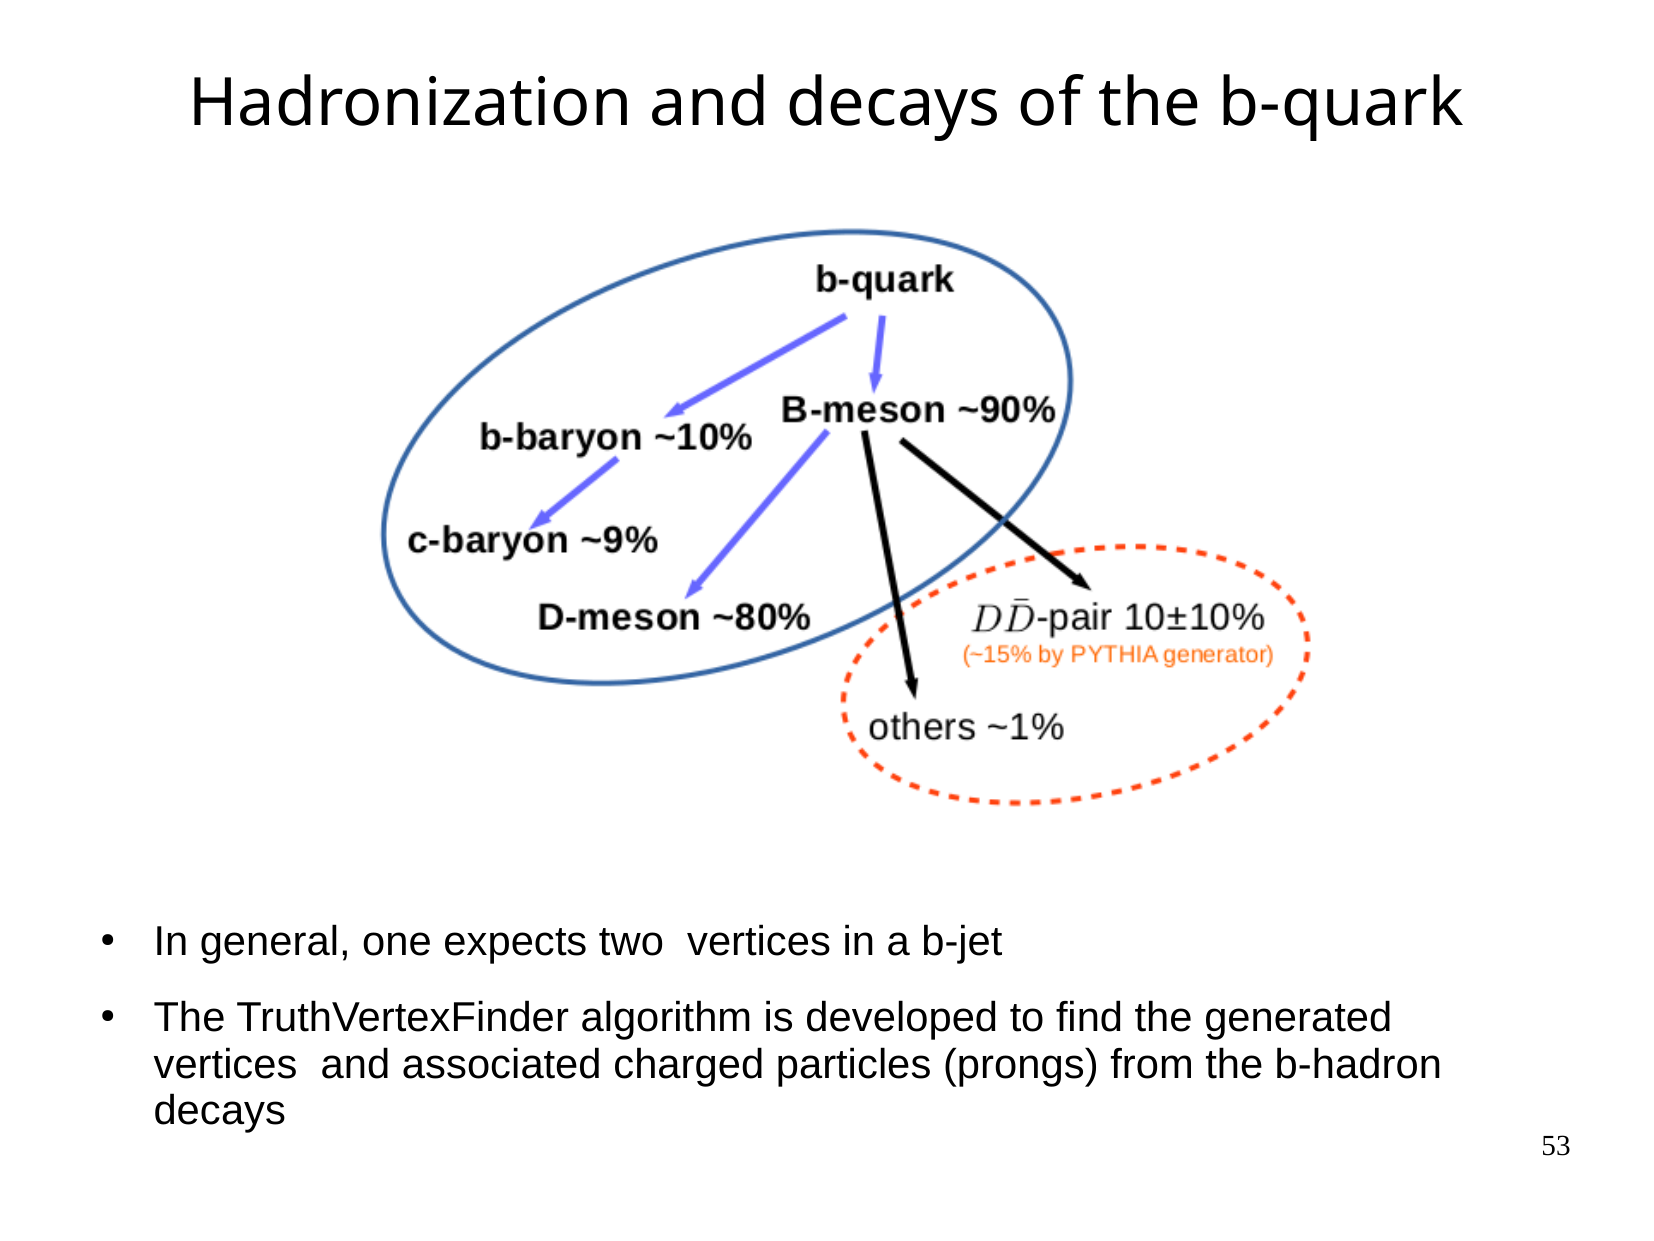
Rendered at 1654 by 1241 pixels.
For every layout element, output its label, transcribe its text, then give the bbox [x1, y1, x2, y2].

list In general, one expects two vertices in a b-jet The TruthVertexFinder algorithm is developed to find the generated vertices and associated charged particles (prongs) from the b-hadron decays [82, 918, 1519, 1171]
picture [318, 183, 1340, 844]
title Hadronization and decays of the b-quark [82, 49, 1571, 151]
